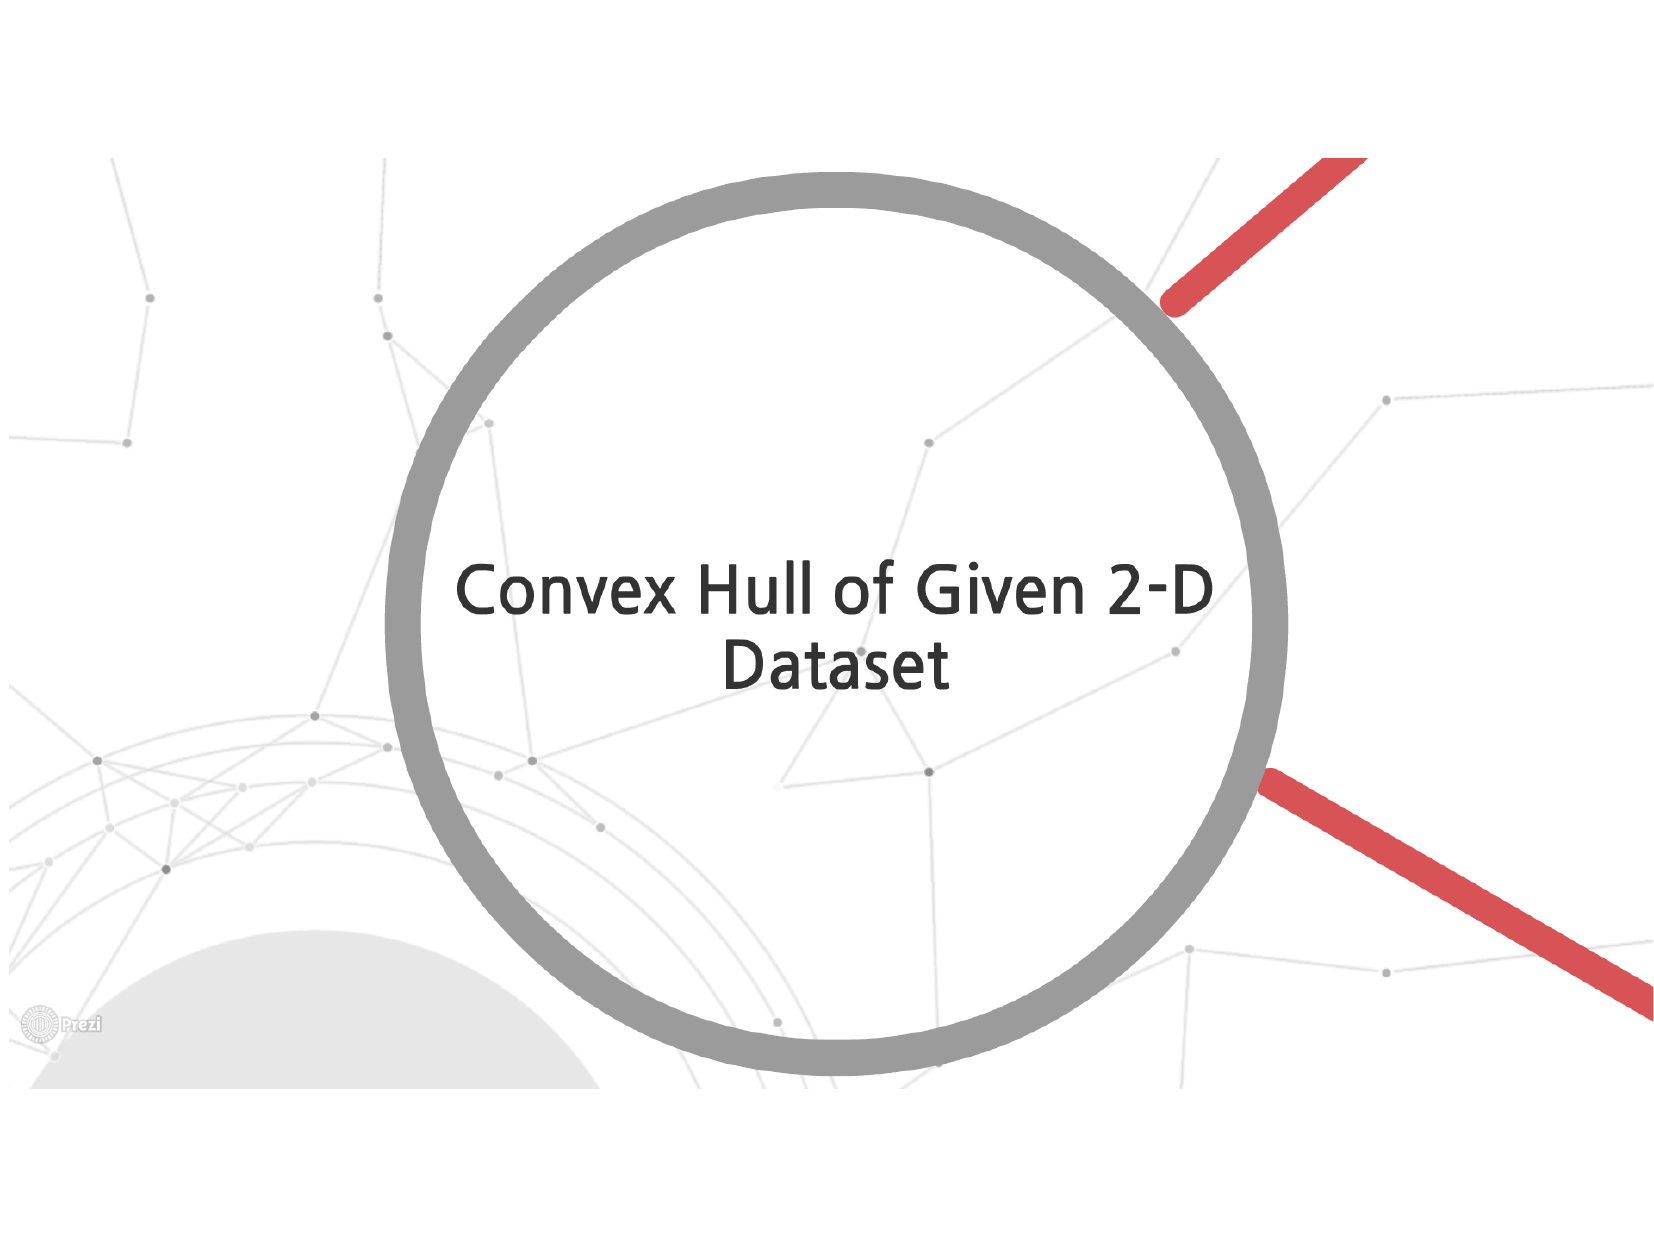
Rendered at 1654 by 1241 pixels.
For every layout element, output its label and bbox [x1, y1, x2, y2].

picture [9, 158, 1654, 1089]
